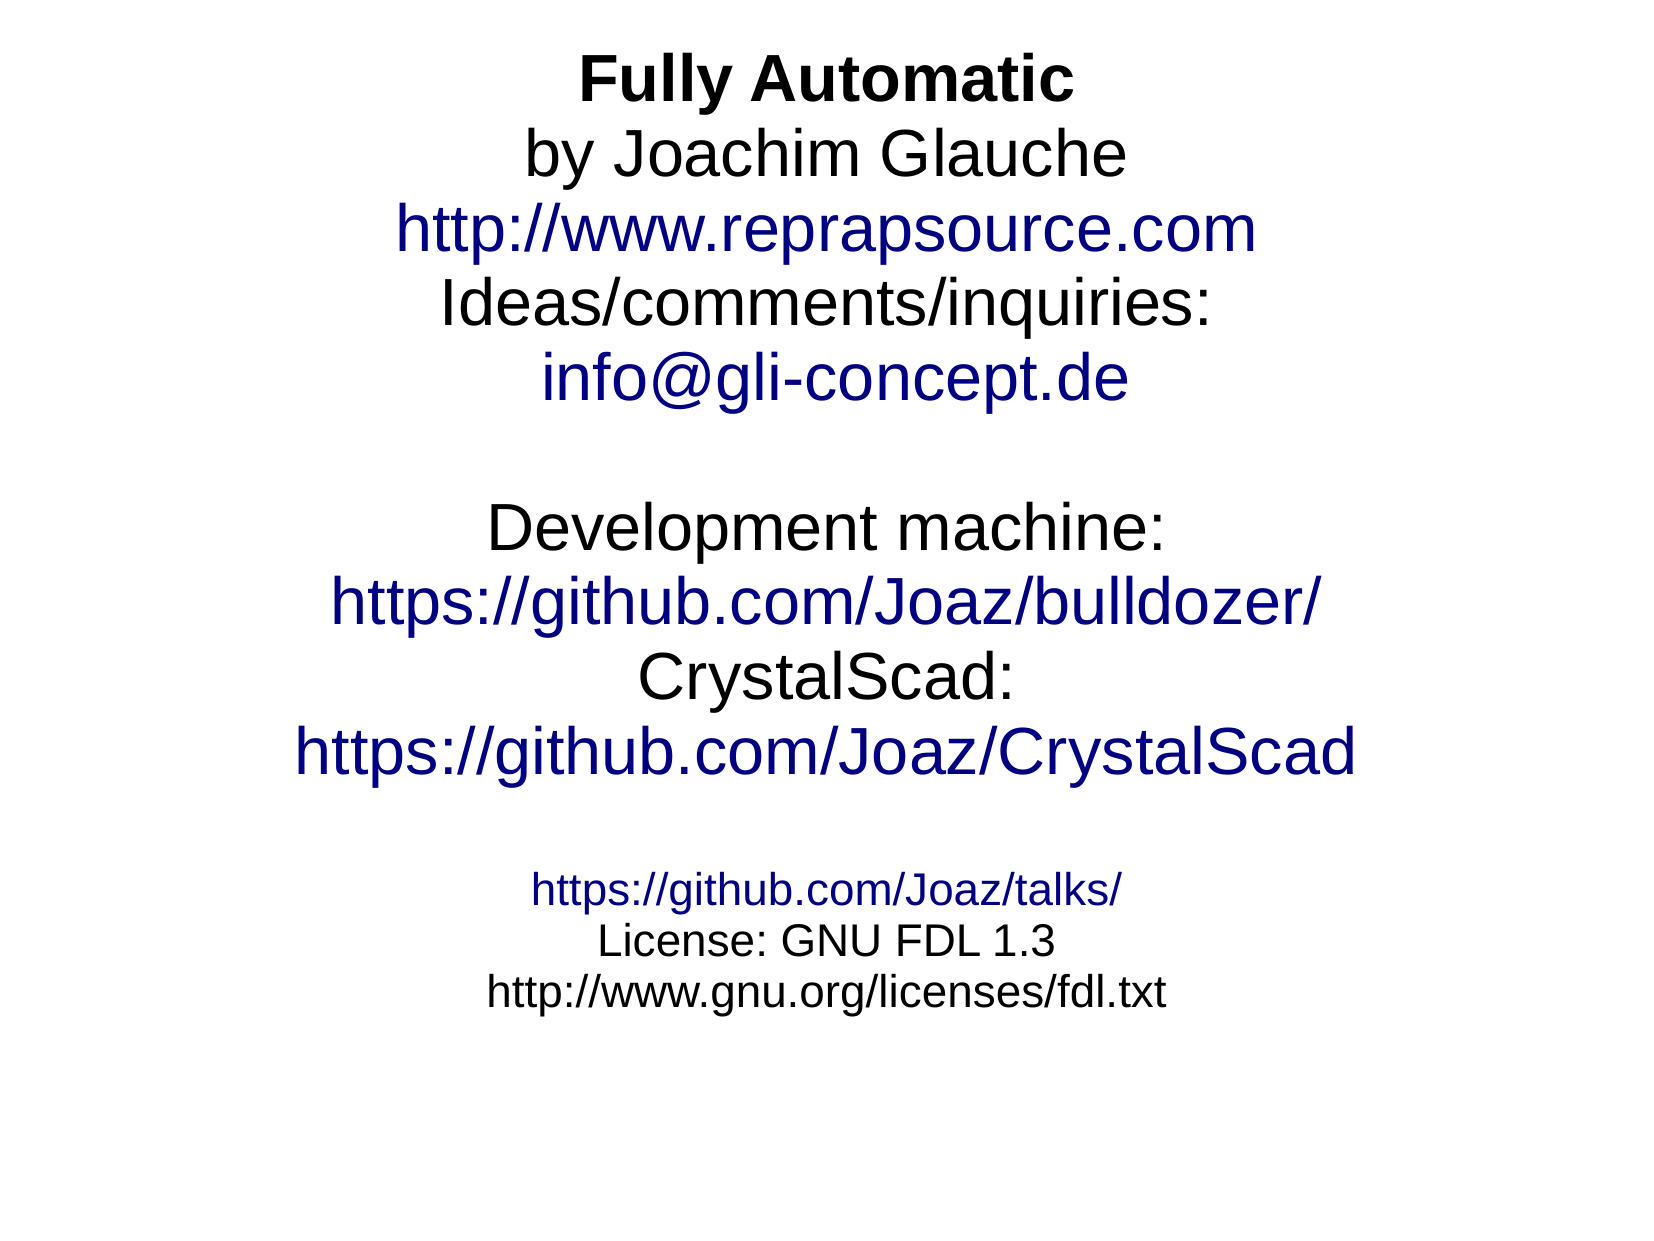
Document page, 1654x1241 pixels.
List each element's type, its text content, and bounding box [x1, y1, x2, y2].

subtitle Fully Automatic by Joachim Glauche http://www.reprapsource.com Ideas/comments/inquiries: info@gli-concept.de Development machine: https://github.com/Joaz/bulldozer/ CrystalScad: https://github.com/Joaz/CrystalScad https://github.com/Joaz/talks/ License: GNU FDL 1.3 http://www.gnu.org/licenses/fdl.txt [82, 41, 1571, 1018]
